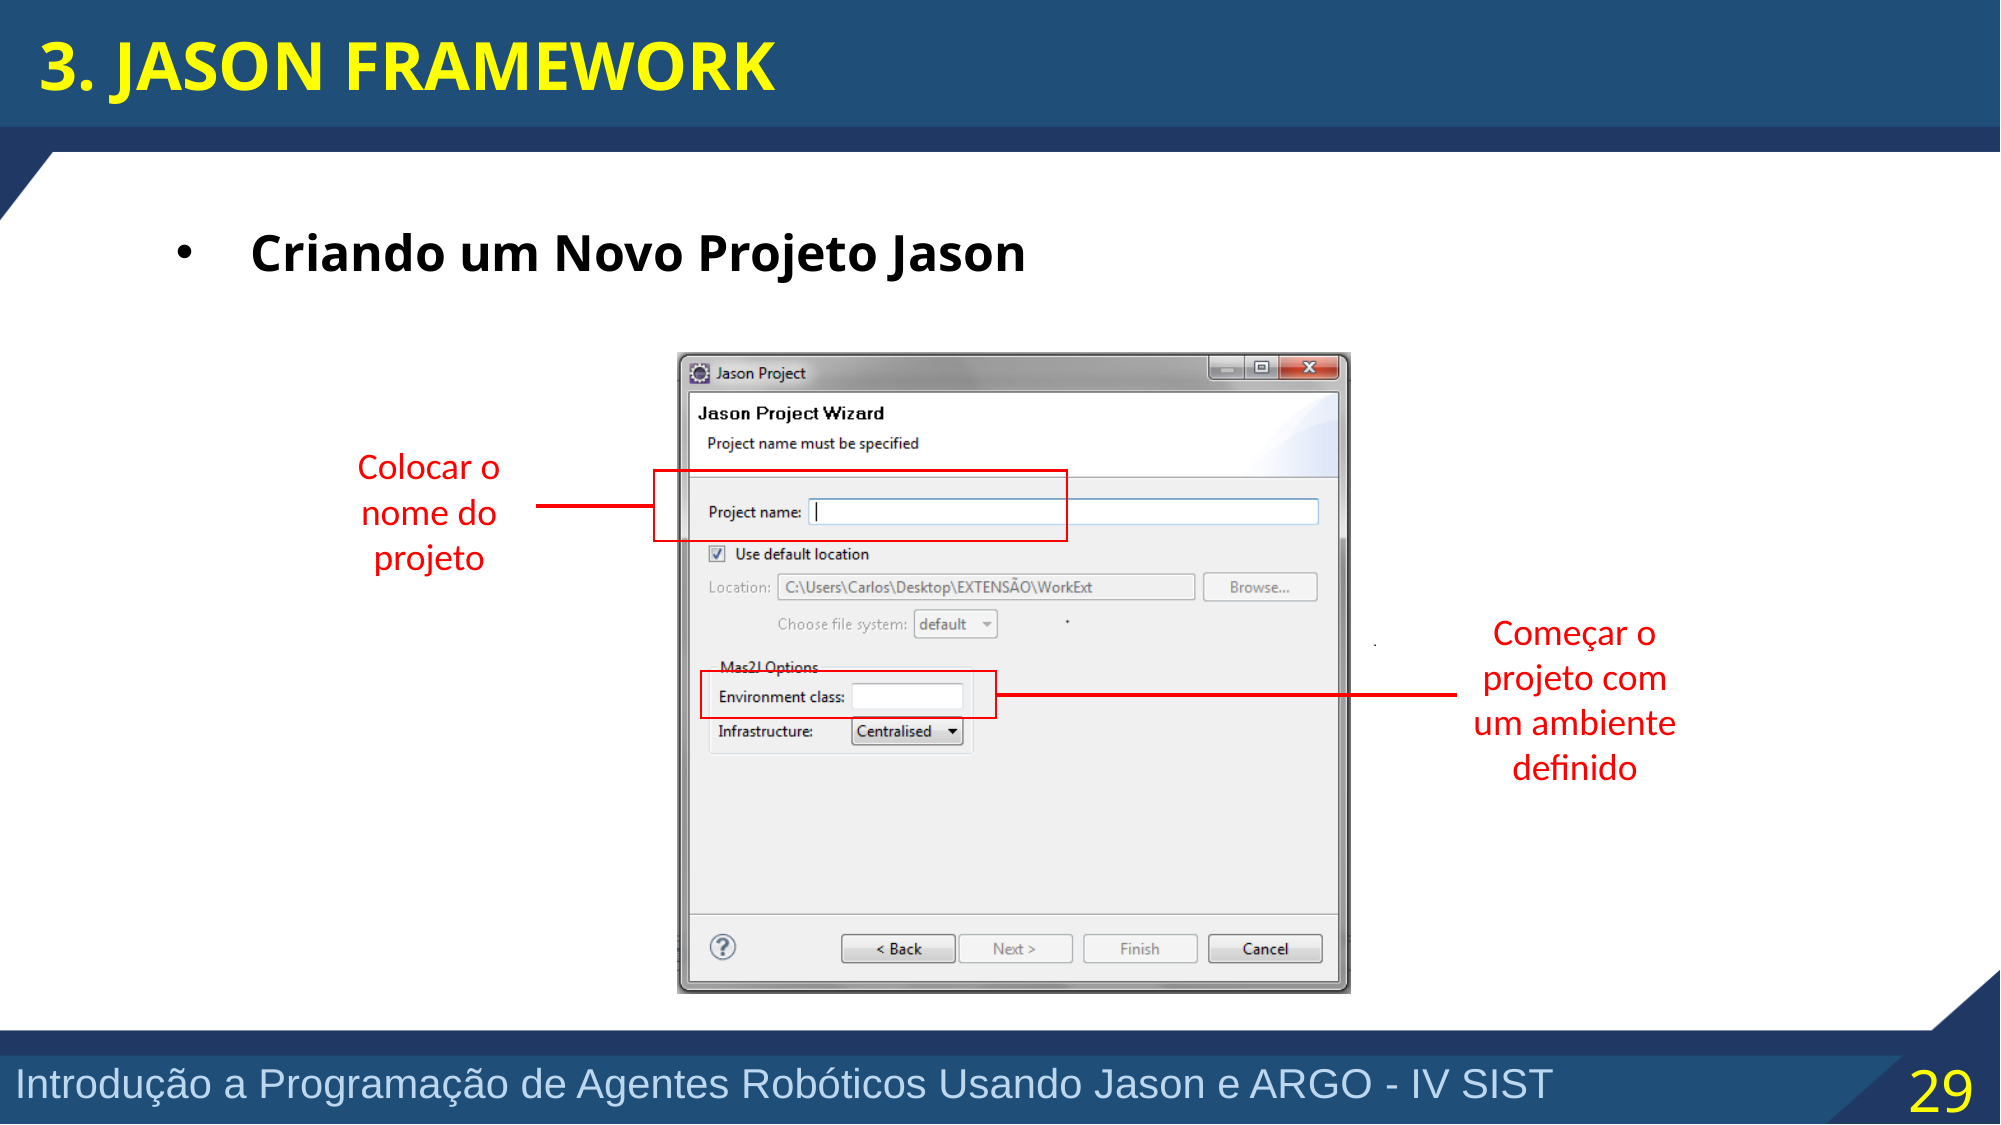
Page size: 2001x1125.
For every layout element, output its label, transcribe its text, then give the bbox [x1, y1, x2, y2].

text_box 3. JASON FRAMEWORK [24, 16, 2000, 112]
text_box Começar o projeto com um ambiente definido [1456, 600, 1694, 796]
text_box Colocar o nome do projeto [311, 435, 548, 585]
picture [0, 0, 2000, 1124]
text_box Criando um Novo Projeto Jason [161, 214, 1437, 290]
